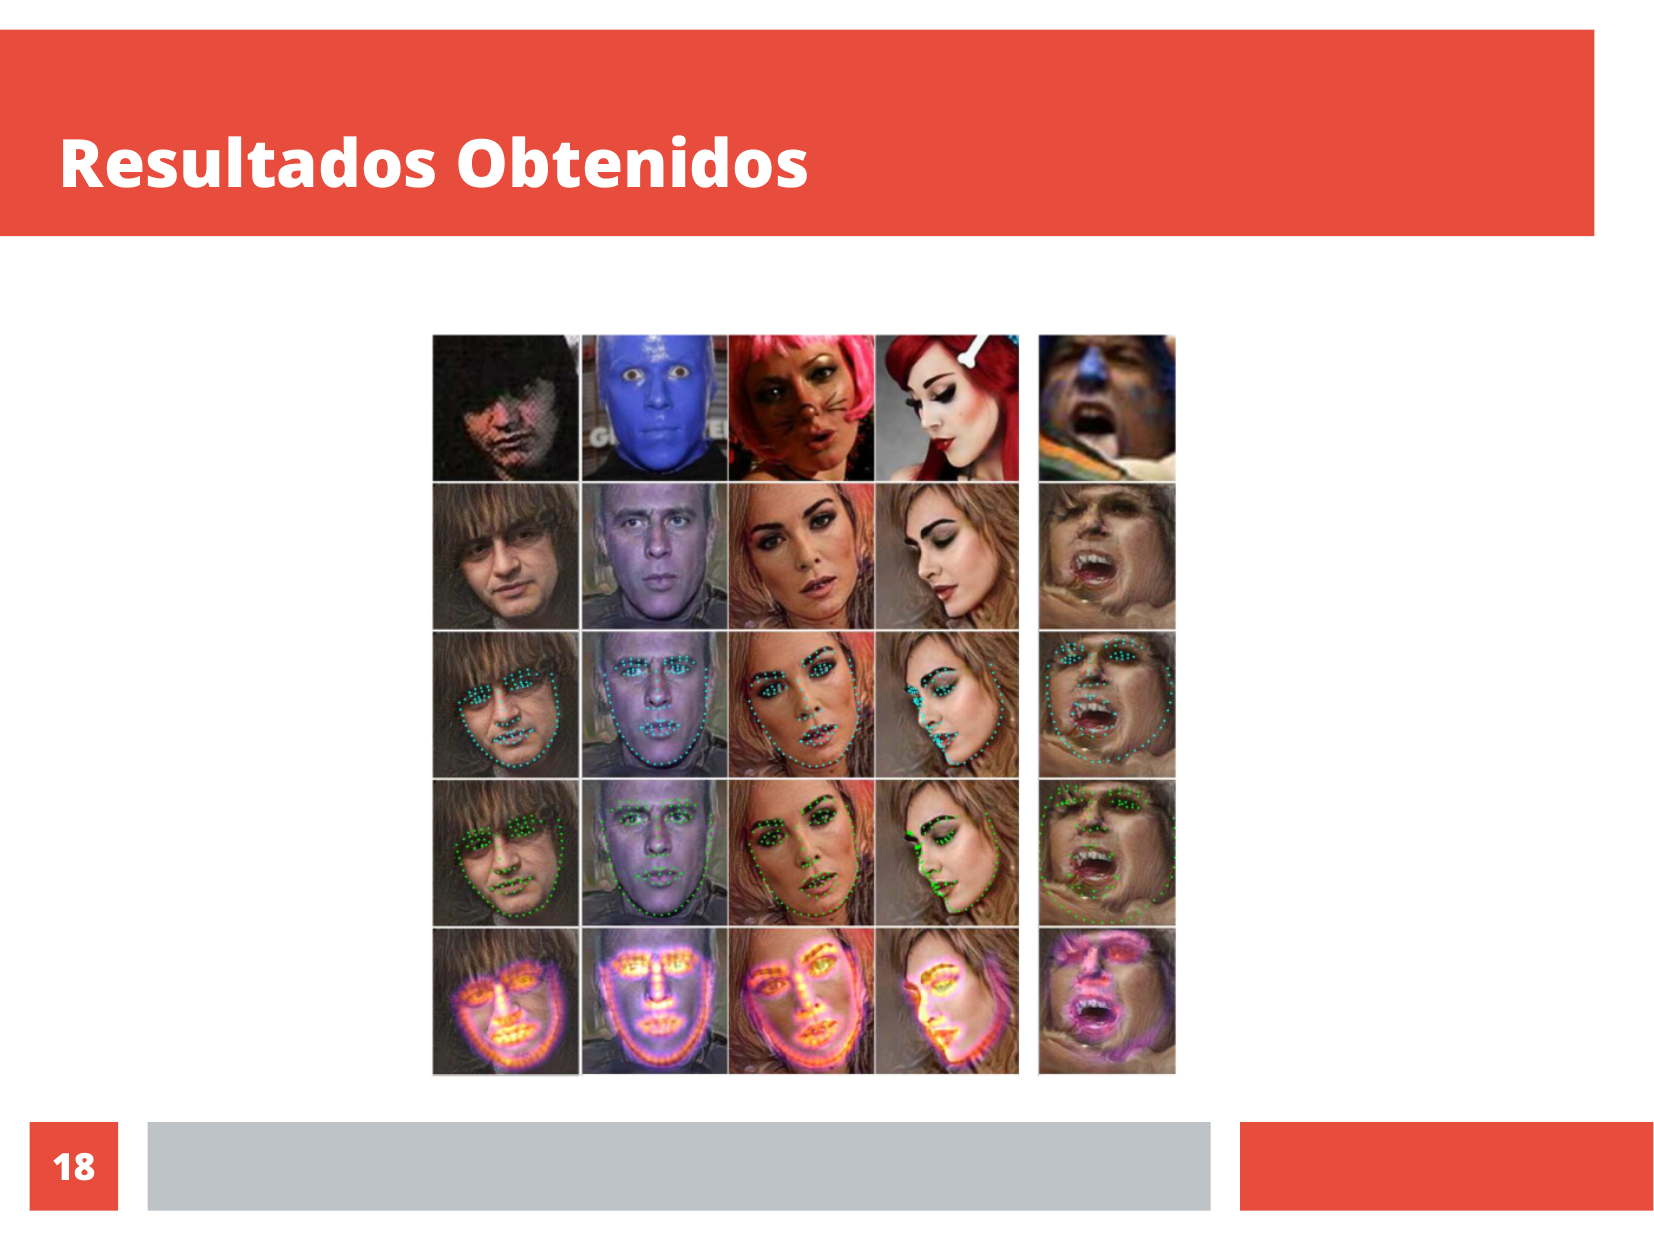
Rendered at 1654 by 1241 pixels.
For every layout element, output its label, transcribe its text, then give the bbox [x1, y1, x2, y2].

picture [422, 324, 1202, 1093]
title Resultados Obtenidos [59, 59, 1595, 207]
